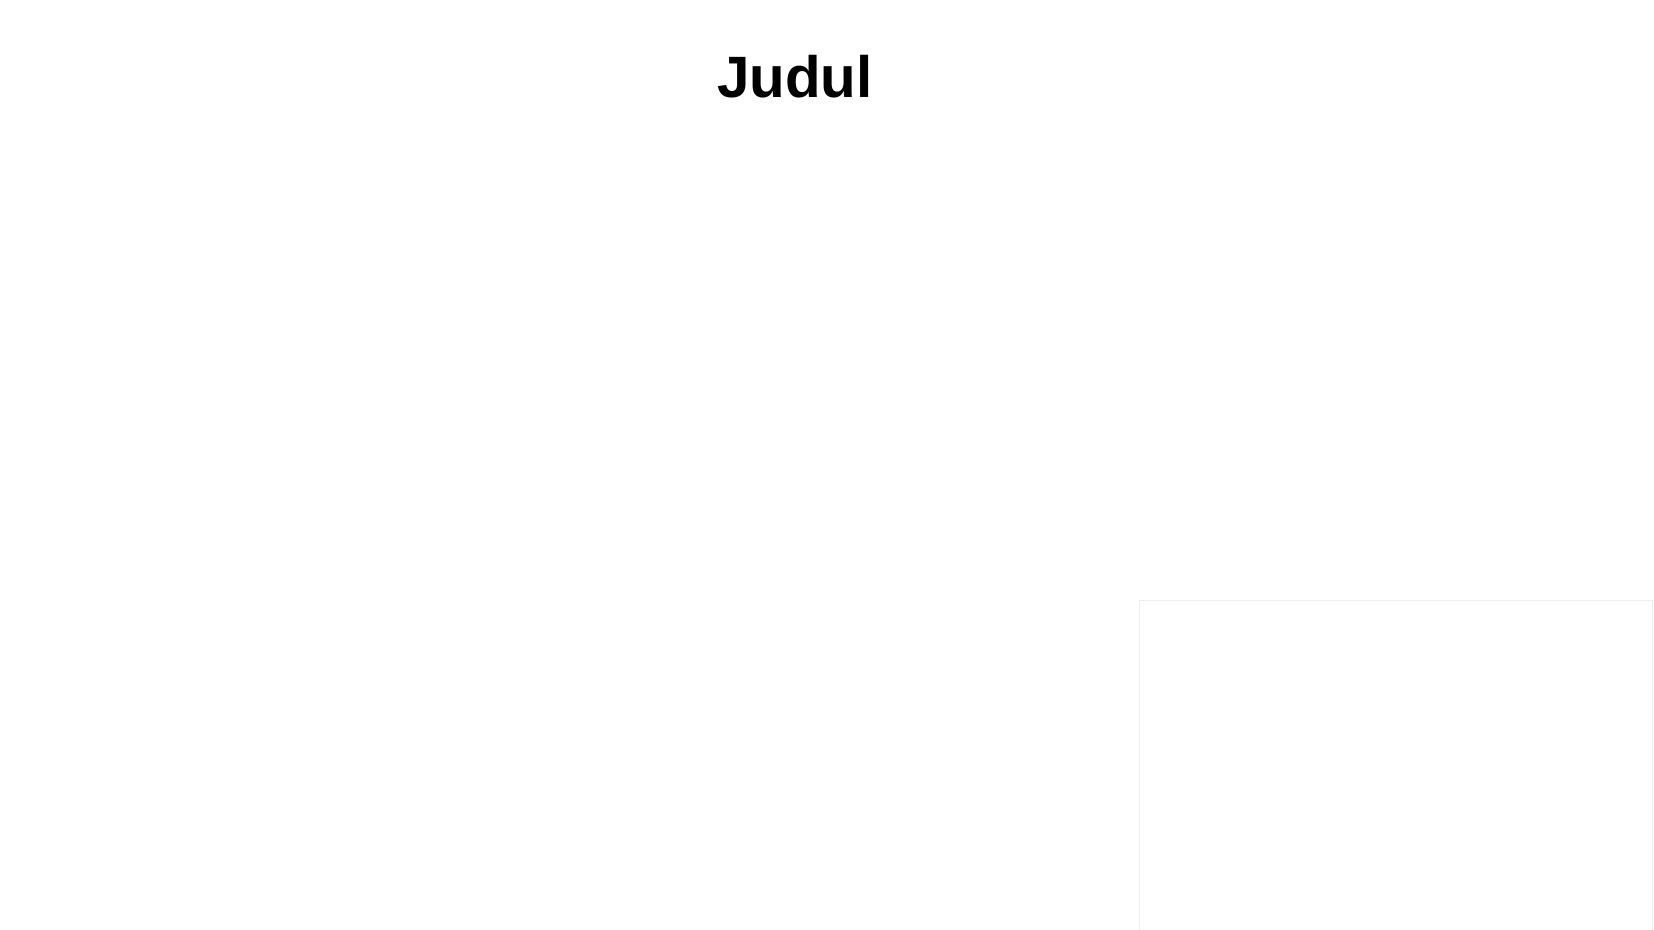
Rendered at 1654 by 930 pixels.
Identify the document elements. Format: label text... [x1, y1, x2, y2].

title Judul [240, 0, 1351, 156]
